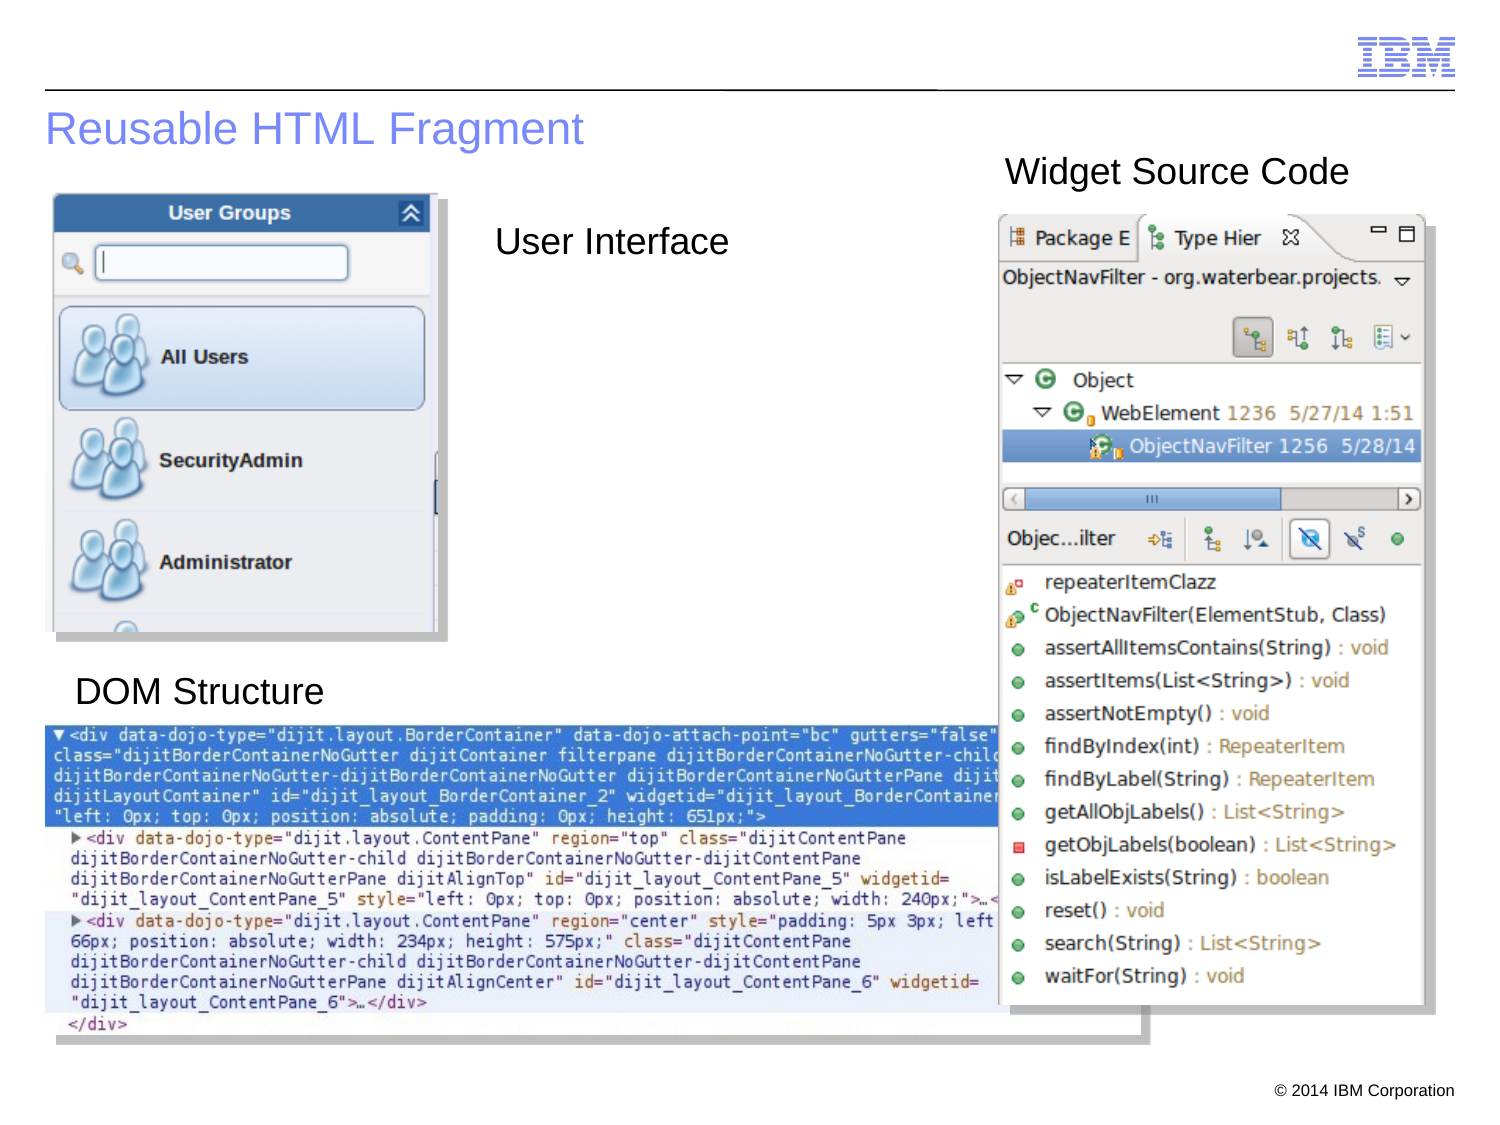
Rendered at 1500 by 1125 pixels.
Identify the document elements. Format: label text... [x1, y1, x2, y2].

picture [45, 187, 438, 632]
picture [1358, 37, 1455, 77]
picture [45, 214, 1426, 1036]
title Reusable HTML Fragment [30, 97, 1454, 187]
text_box User Interface [480, 210, 839, 271]
list [30, 187, 1454, 1051]
text_box Widget Source Code [990, 139, 1426, 215]
text_box DOM Structure [60, 660, 346, 724]
